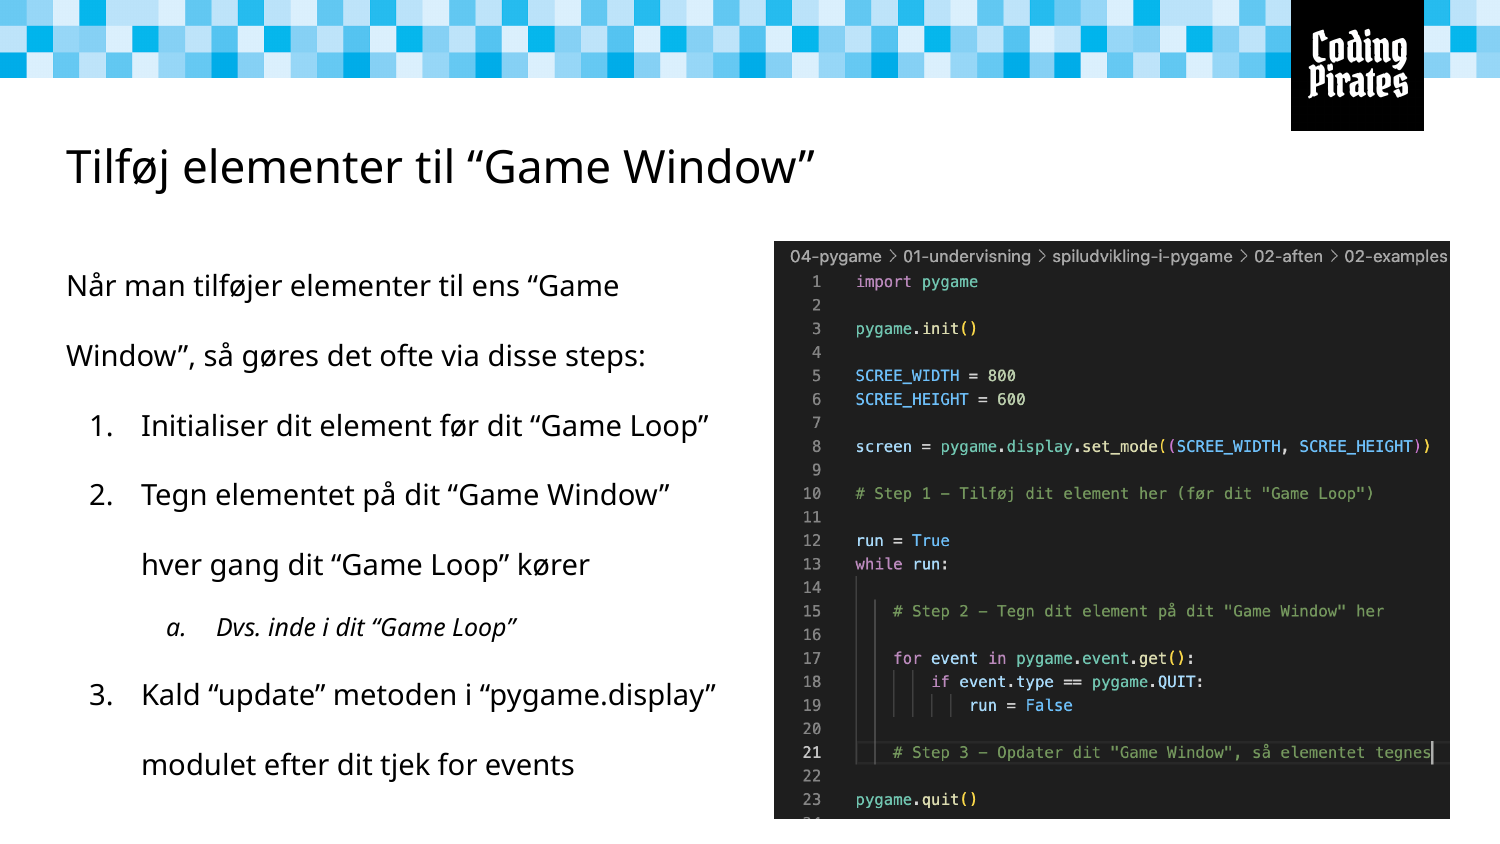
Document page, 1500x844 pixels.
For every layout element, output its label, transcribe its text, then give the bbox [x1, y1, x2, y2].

picture [1291, 0, 1424, 131]
picture [0, 0, 1056, 78]
title Tilføj elementer til “Game Window” [51, 123, 1223, 217]
list Når man tilføjer elementer til ens “Game Window”, så gøres det ofte via disse steps: Initialiser dit element før dit “Game Loop” Tegn elementet på dit “Game Window” hver gang dit “Game Loop” kører Dvs. inde i dit “Game Loop” Kald “update” metoden i “pygame.display” modulet efter dit tjek for events [51, 216, 750, 800]
picture [774, 241, 1450, 819]
